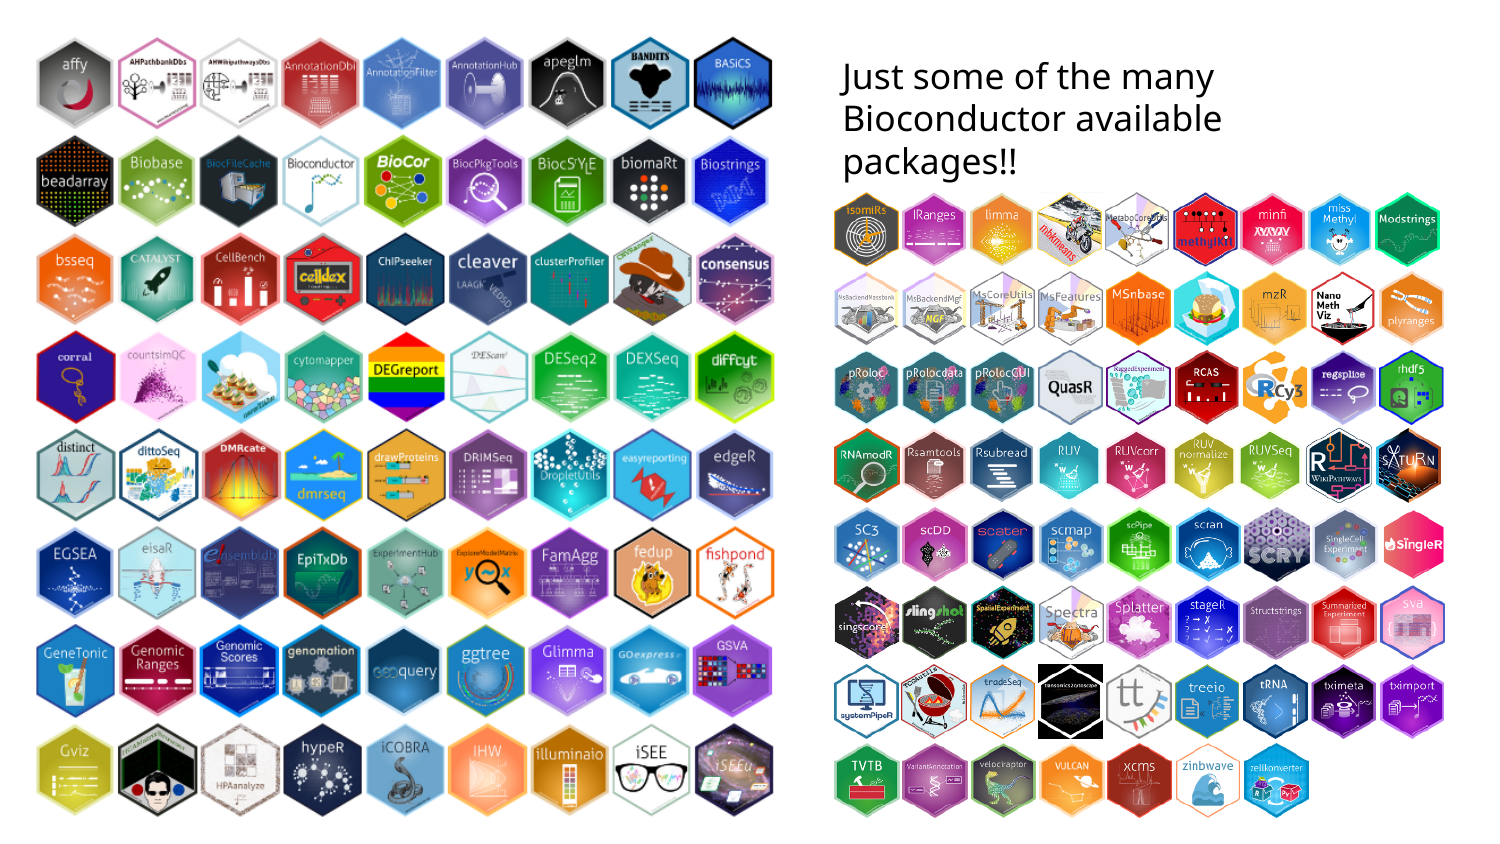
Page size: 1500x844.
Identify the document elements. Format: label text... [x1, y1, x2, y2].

picture [24, 24, 805, 819]
text_box Just some of the many Bioconductor available packages!! [827, 38, 1369, 197]
picture [827, 192, 1473, 819]
